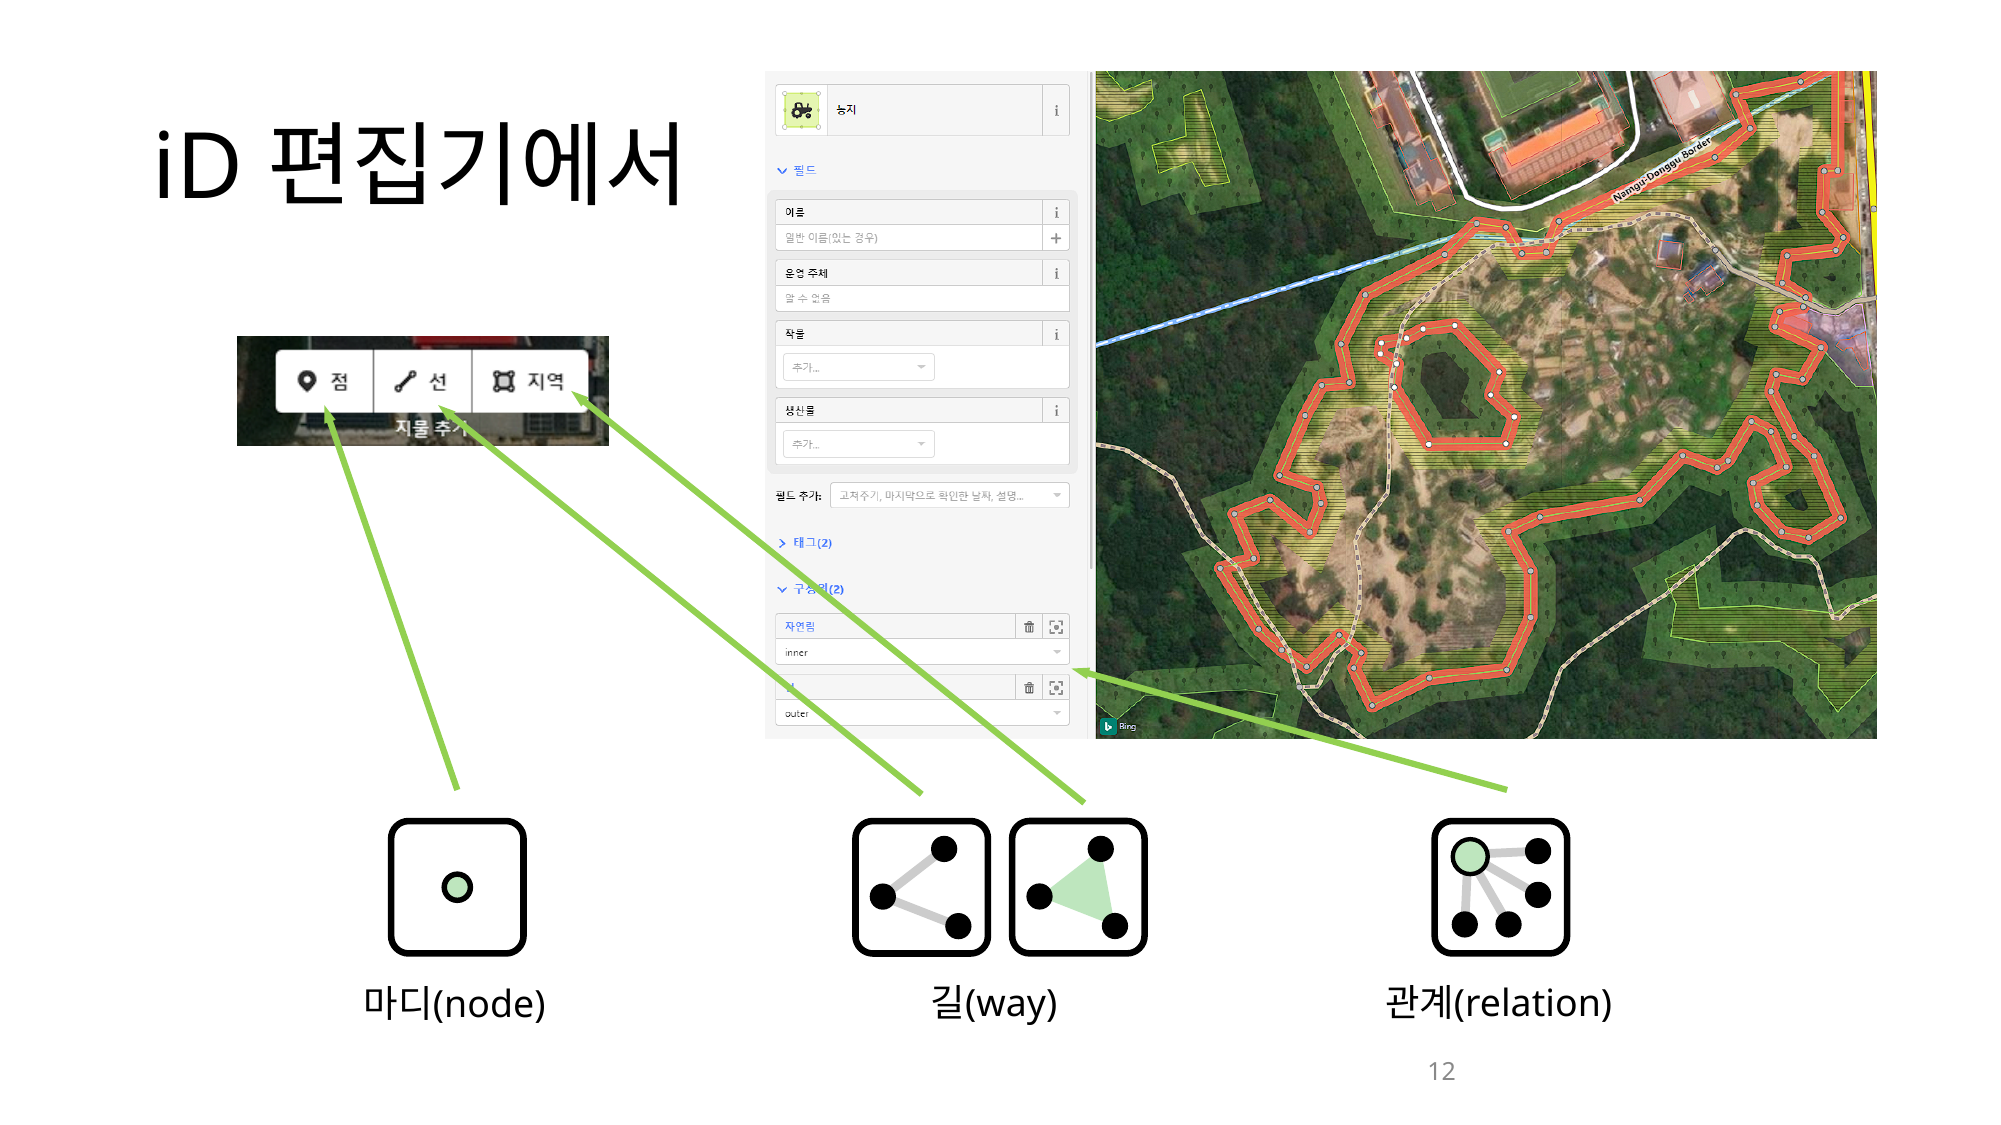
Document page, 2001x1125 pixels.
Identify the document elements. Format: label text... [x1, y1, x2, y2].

picture [851, 816, 993, 958]
picture [765, 71, 1877, 739]
picture [1430, 816, 1572, 958]
picture [765, 673, 846, 739]
picture [1008, 816, 1149, 958]
title iD 편집기에서 [137, 59, 1863, 278]
text_box 마디(node) [348, 972, 567, 1033]
text_box 길(way) [915, 971, 1085, 1032]
picture [387, 816, 528, 958]
text_box <숫자> [1412, 1042, 1863, 1103]
picture [237, 336, 609, 446]
picture [765, 552, 998, 739]
text_box 관계(relation) [1369, 971, 1632, 1032]
